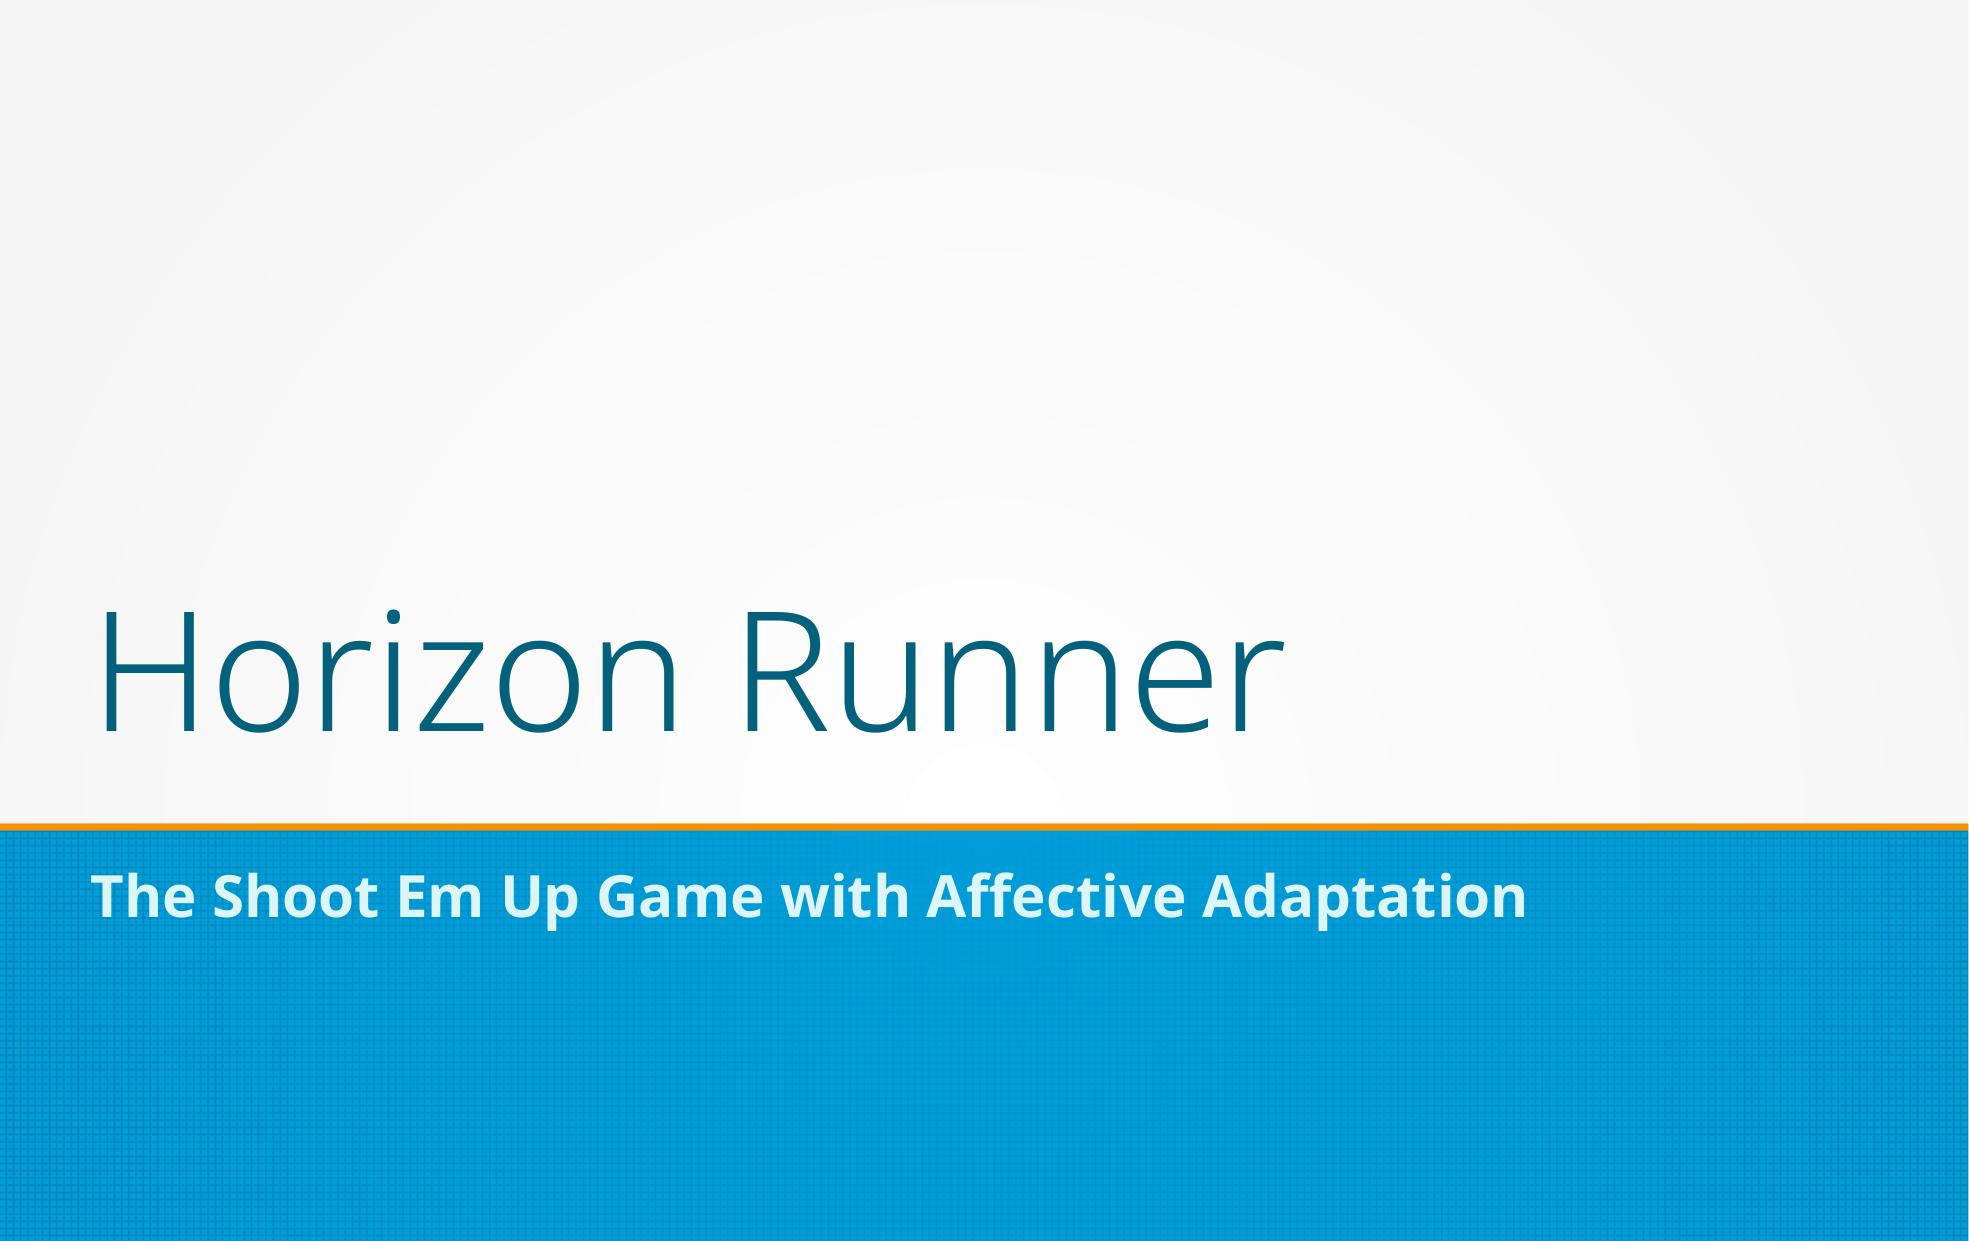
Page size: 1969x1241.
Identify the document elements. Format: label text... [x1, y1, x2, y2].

title Horizon Runner [90, 49, 1862, 781]
picture [0, 0, 1969, 830]
subtitle The Shoot Em Up Game with Affective Adaptation [90, 855, 1861, 1111]
